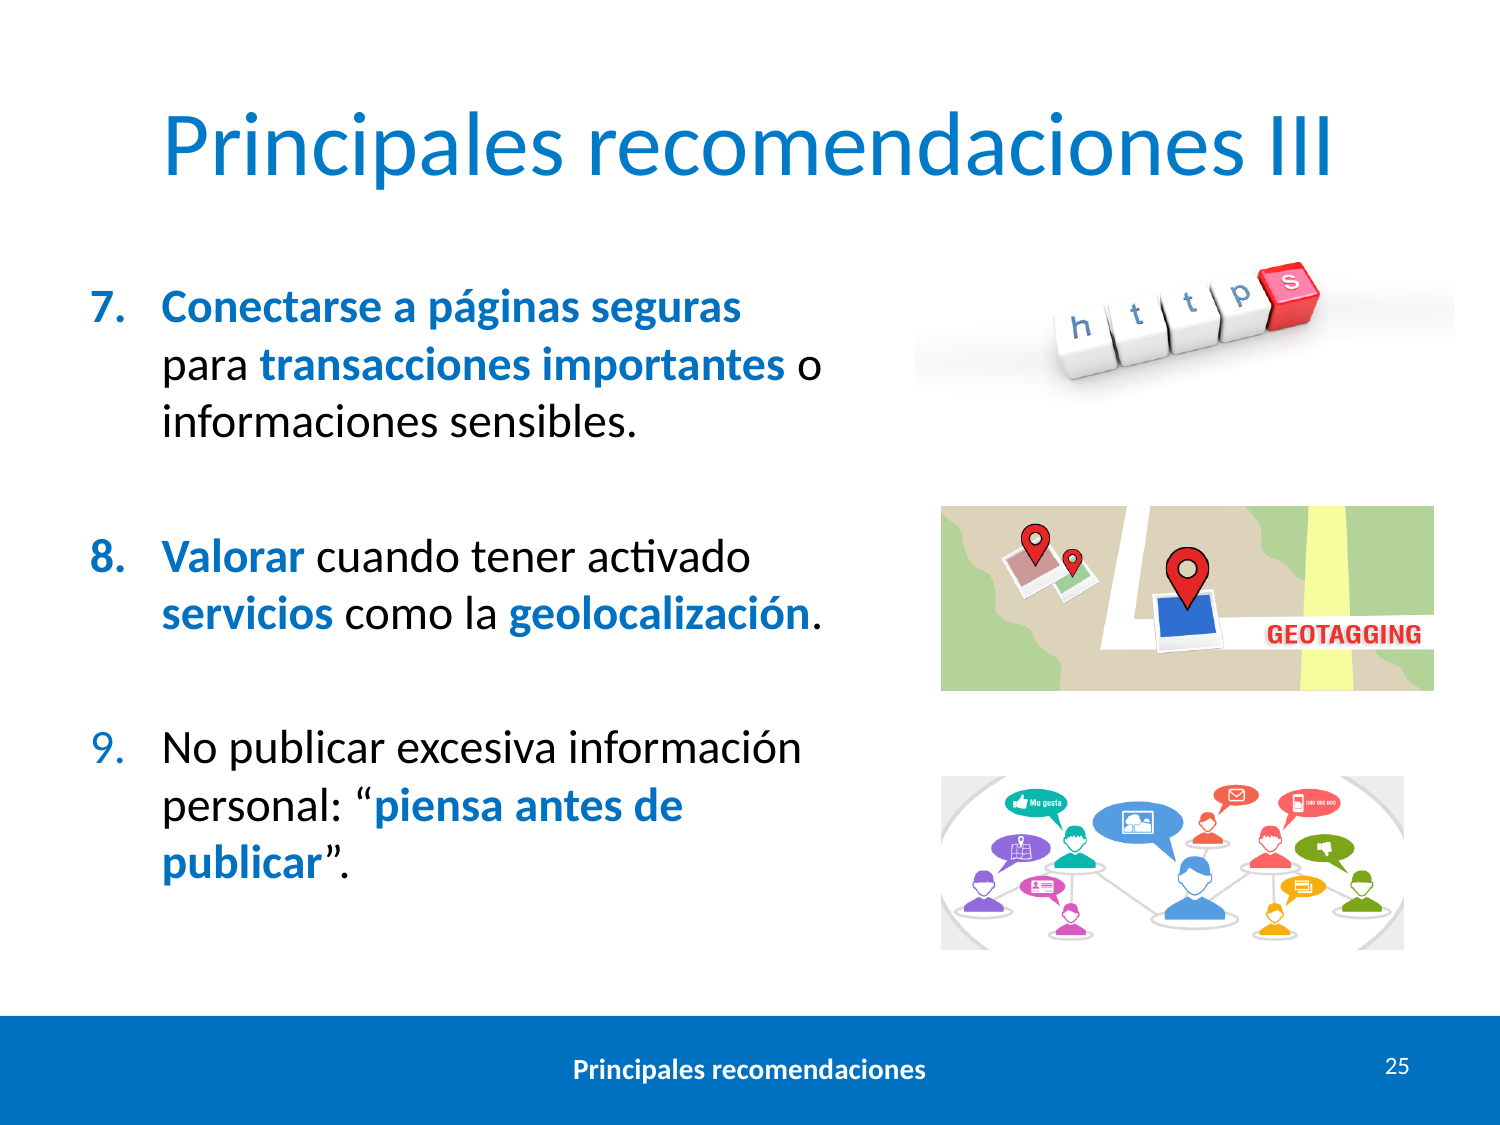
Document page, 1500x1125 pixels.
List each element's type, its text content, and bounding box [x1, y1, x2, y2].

slide_number 14 [1074, 1042, 1425, 1103]
title Principales recomendaciones III [75, 45, 1425, 233]
picture [941, 776, 1404, 950]
footer Principales recomendaciones [478, 1042, 1022, 1103]
list Conectarse a páginas seguras para transacciones importantes o informaciones sensibles. Valorar cuando tener activado servicios como la geolocalización. No publicar excesiva información personal: “piensa antes de publicar”. [75, 267, 845, 941]
picture [941, 506, 1434, 691]
picture [915, 218, 1455, 421]
